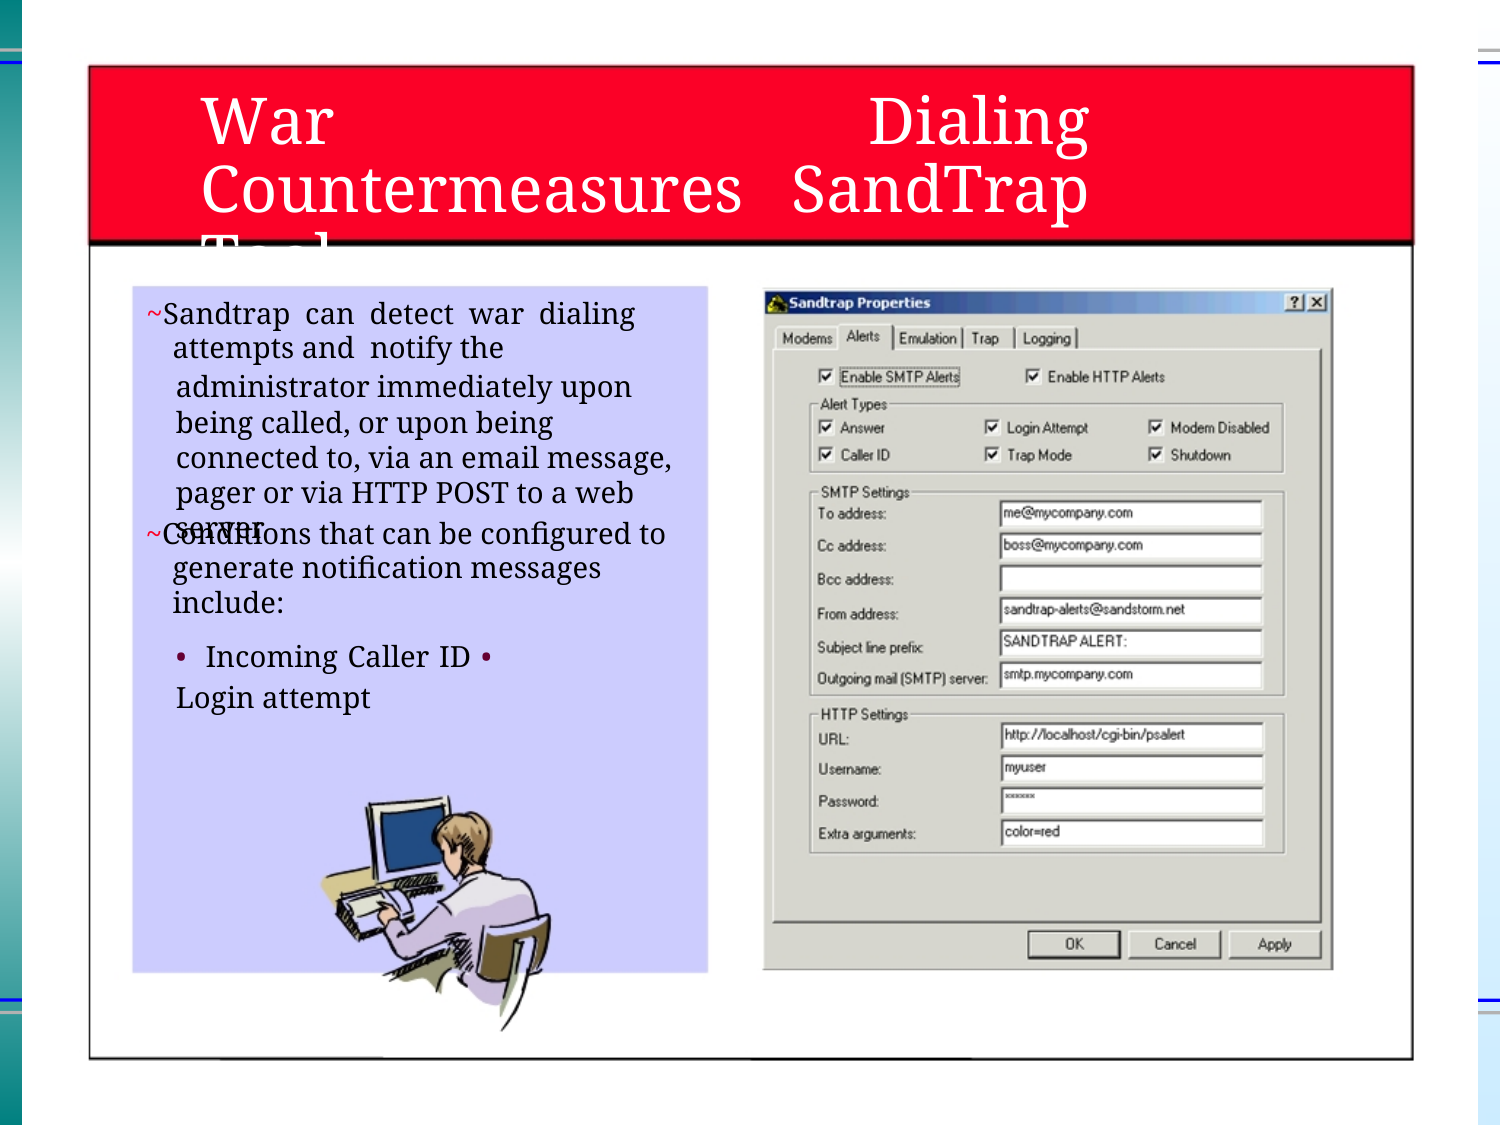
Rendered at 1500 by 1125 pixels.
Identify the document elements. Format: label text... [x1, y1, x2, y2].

text_box ~Conditions that can be configured to generate notification messages include: [145, 507, 683, 628]
text_box War Dialing Countermeasures SandTrap Tool [200, 81, 1105, 303]
text_box ~Sandtrap can detect war dialing attempts and notify the [145, 289, 651, 373]
text_box administrator immediately upon being called, or upon being connected to, via an email message, pager or via HTTP POST to a web server [175, 360, 715, 553]
picture [22, 0, 1500, 1125]
text_box • Incoming Caller ID • Login attempt [175, 624, 516, 723]
